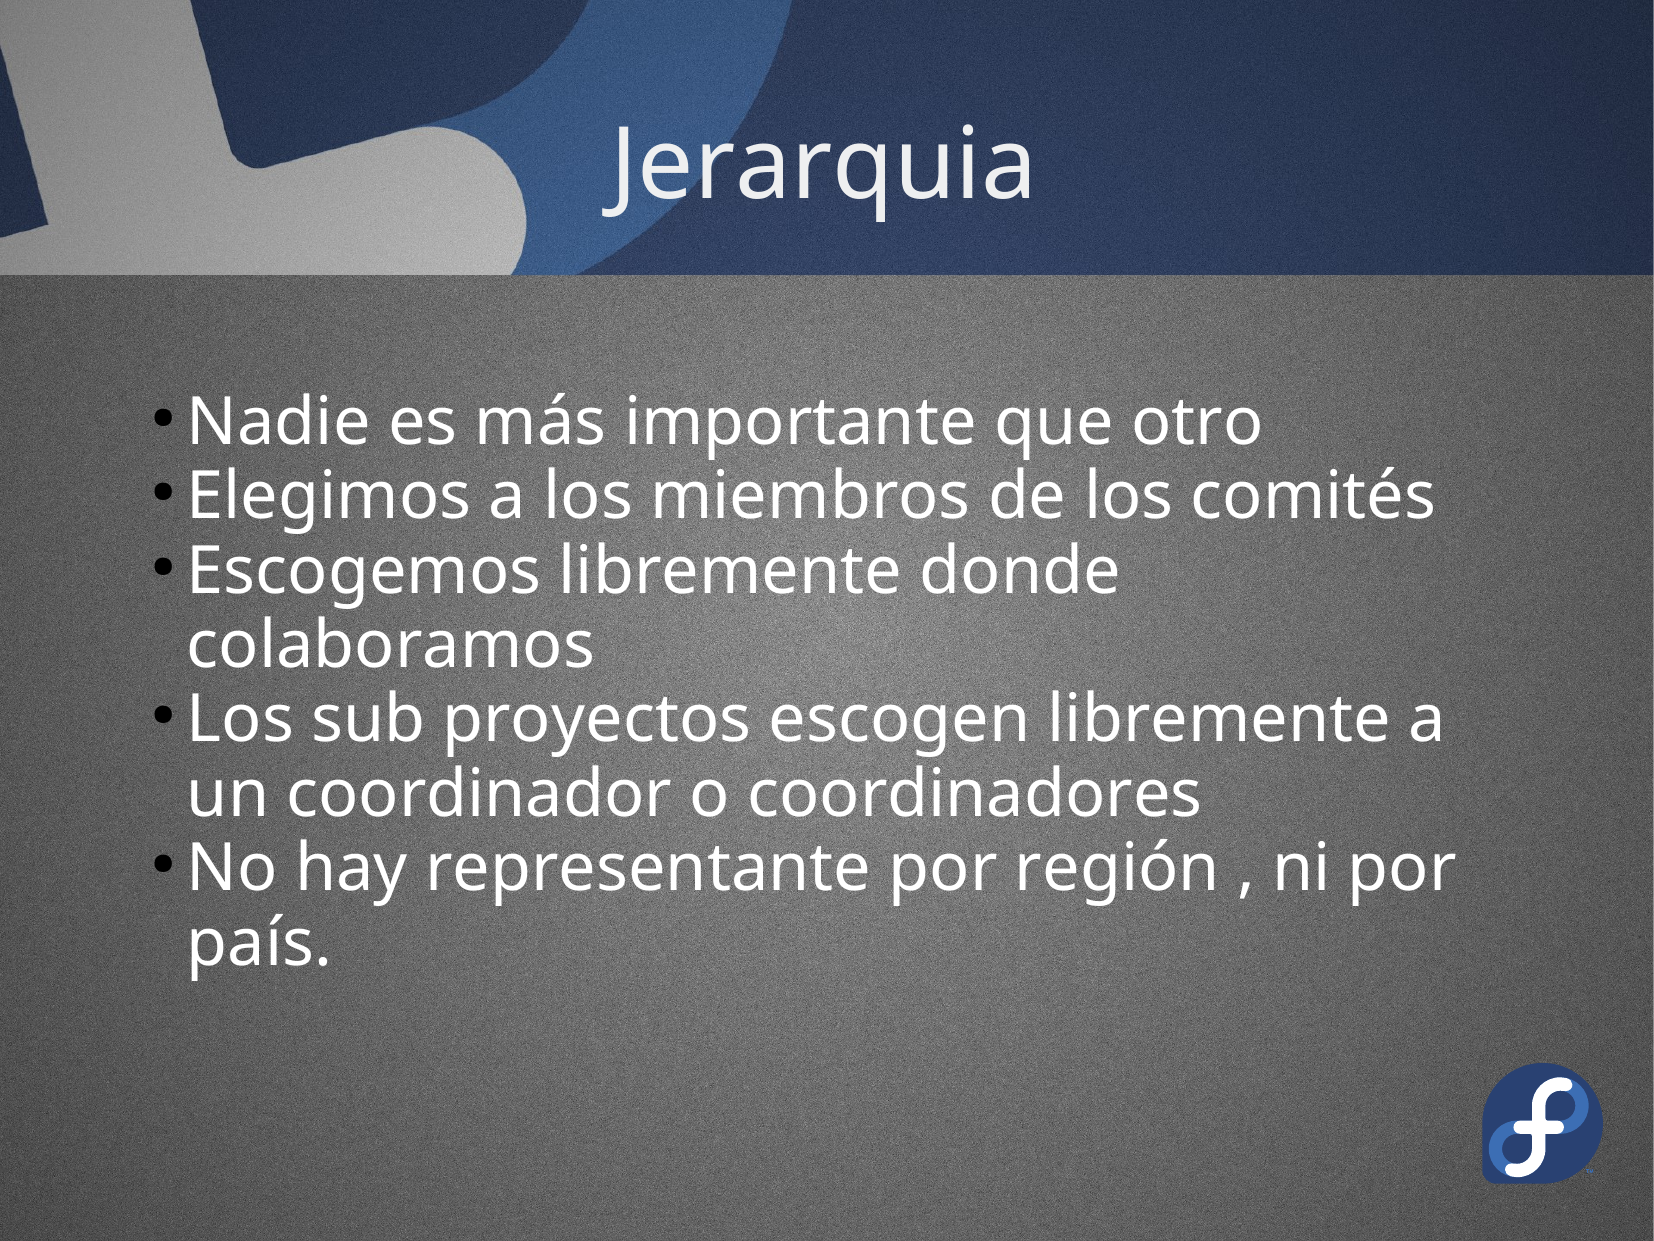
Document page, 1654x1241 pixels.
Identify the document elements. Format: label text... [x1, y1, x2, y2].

text_box Jerarquia [86, 59, 1563, 266]
text_box Nadie es más importante que otro Elegimos a los miembros de los comités Escogemos libremente donde colaboramos Los sub proyectos escogen libremente a un coordinador o coordinadores No hay representante por región , ni por país. [136, 377, 1538, 873]
picture [0, 0, 1654, 1241]
